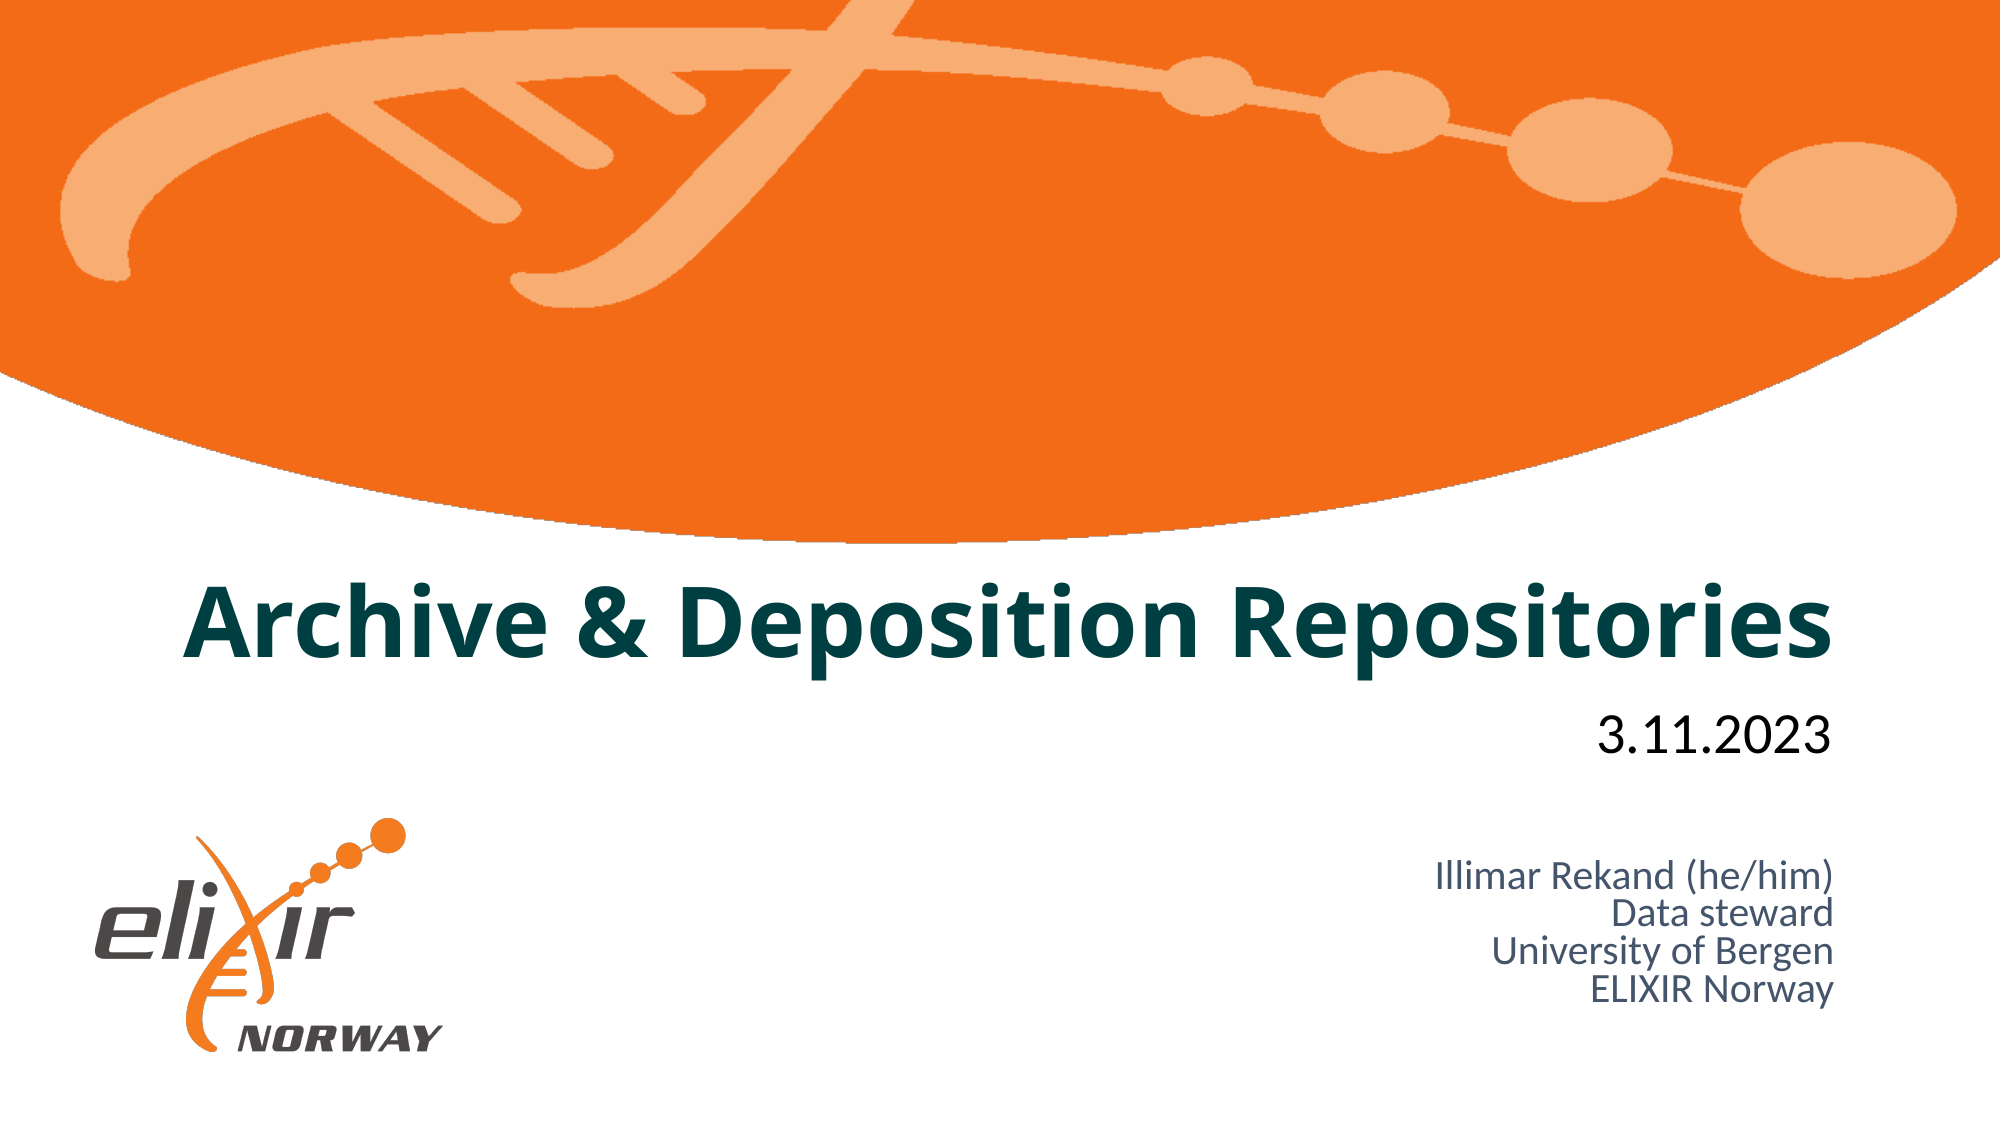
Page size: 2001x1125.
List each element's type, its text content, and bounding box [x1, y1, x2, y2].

list Illimar Rekand (he/him) Data steward University of Bergen ELIXIR Norway [1109, 851, 1850, 1046]
picture [0, 0, 2000, 1052]
title Archive & Deposition Repositories [149, 550, 1850, 693]
subtitle 3.11.2023 [574, 704, 1847, 852]
